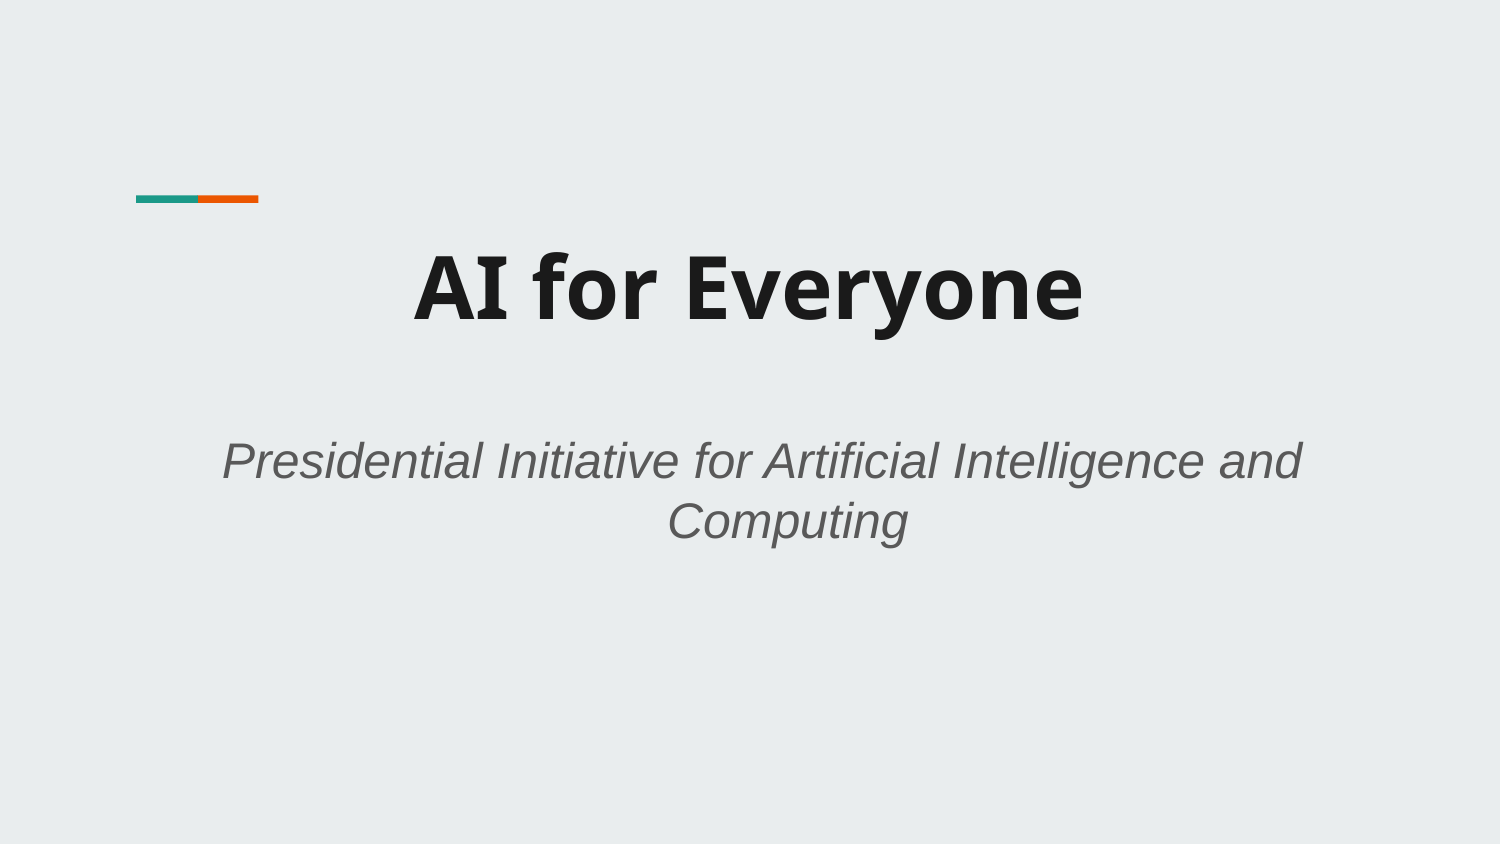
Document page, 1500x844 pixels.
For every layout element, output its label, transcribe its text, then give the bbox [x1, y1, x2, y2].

subtitle Presidential Initiative for Artificial Intelligence and Computing [119, 413, 1381, 502]
title AI for Everyone [119, 216, 1381, 413]
